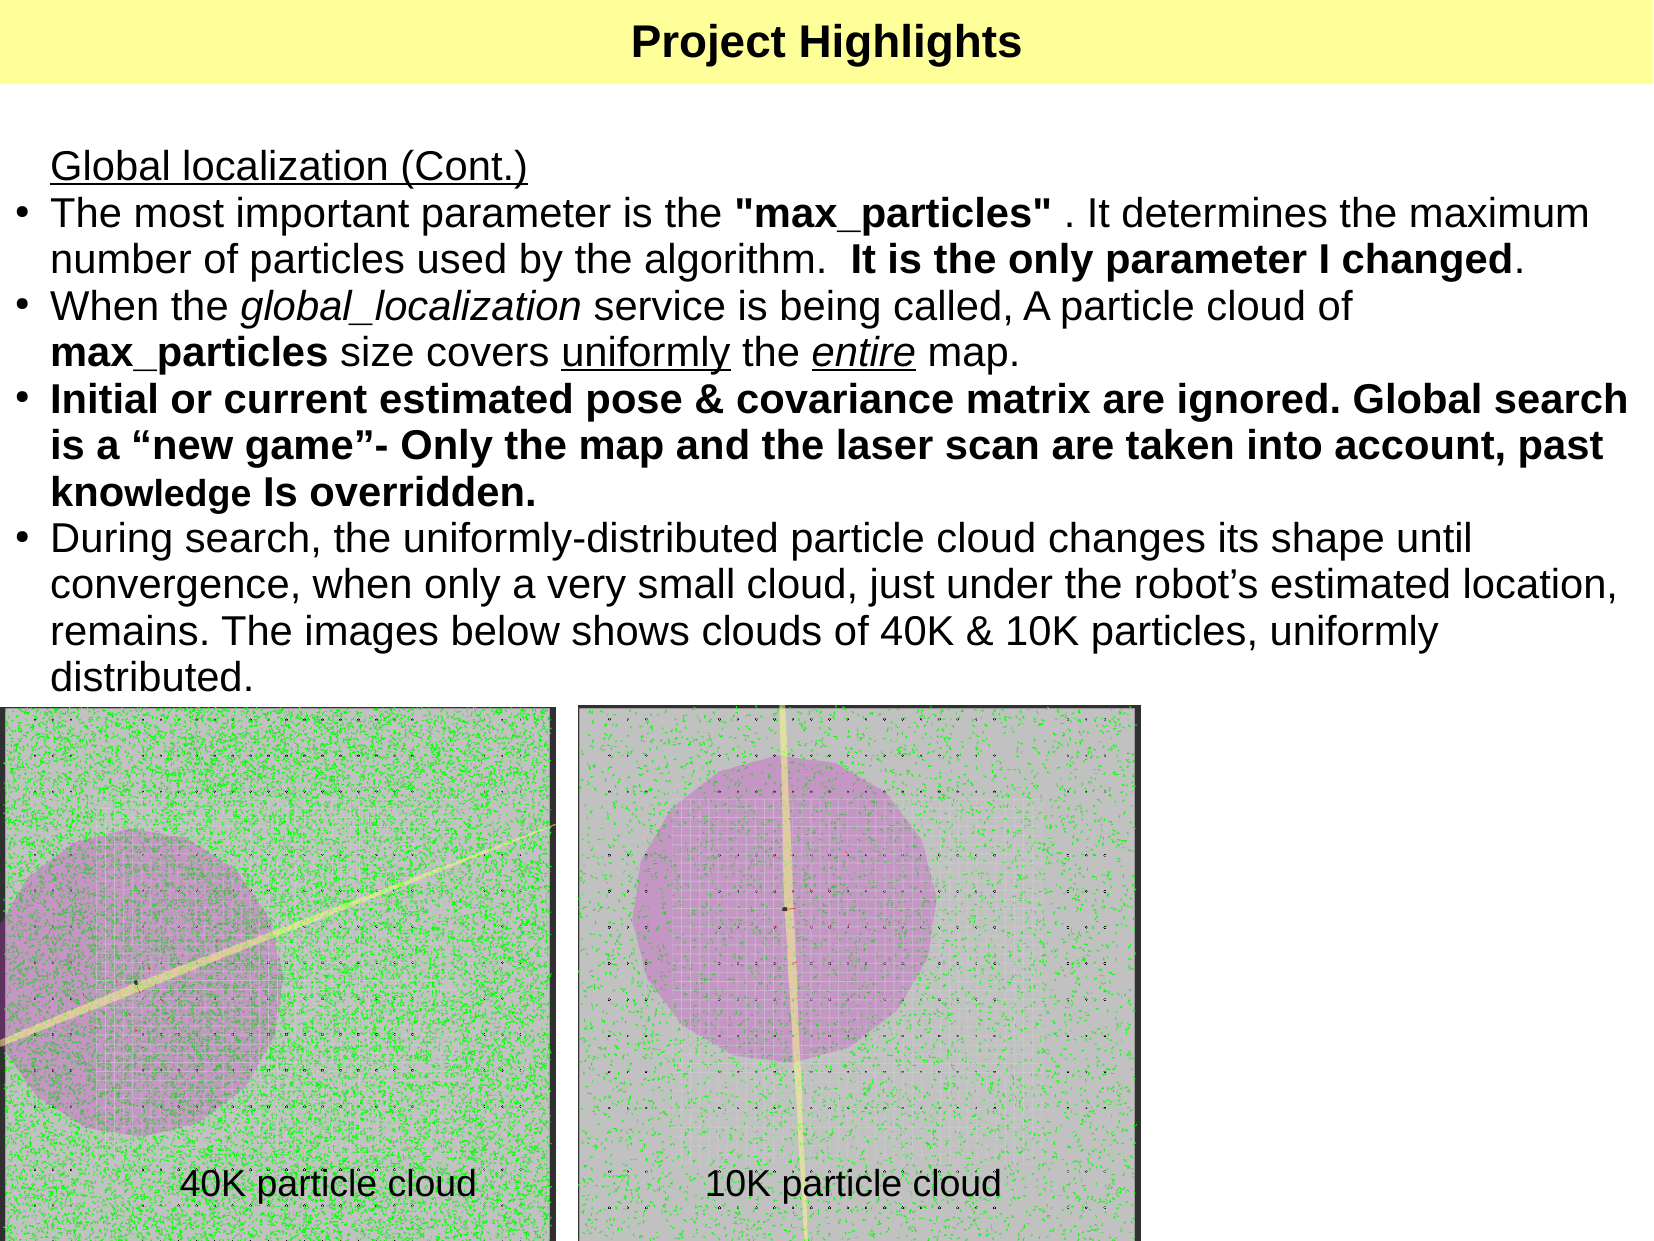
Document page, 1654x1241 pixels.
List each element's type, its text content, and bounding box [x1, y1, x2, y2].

text_box 40K particle cloud [165, 1155, 511, 1212]
text_box 10K particle cloud [690, 1155, 1036, 1212]
picture [578, 705, 1141, 1241]
picture [0, 707, 556, 1241]
text_box Global localization (Cont.) The most important parameter is the "max_particles" . It determines the maximum number of particles used by the algorithm. It is the only parameter I changed. When the global_localization service is being called, A particle cloud of max_particles size covers uniformly the entire map. Initial or current estimated pose & covariance matrix are ignored. Global search is a “new game”- Only the map and the laser scan are taken into account, past knowledge Is overridden. During search, the uniformly-distributed particle cloud changes its shape until convergence, when only a very small cloud, just under the robot’s estimated location, remains. The images below shows clouds of 40K & 10K particles, uniformly distributed. [0, 89, 1654, 1241]
title Project Highlights [0, 0, 1654, 85]
